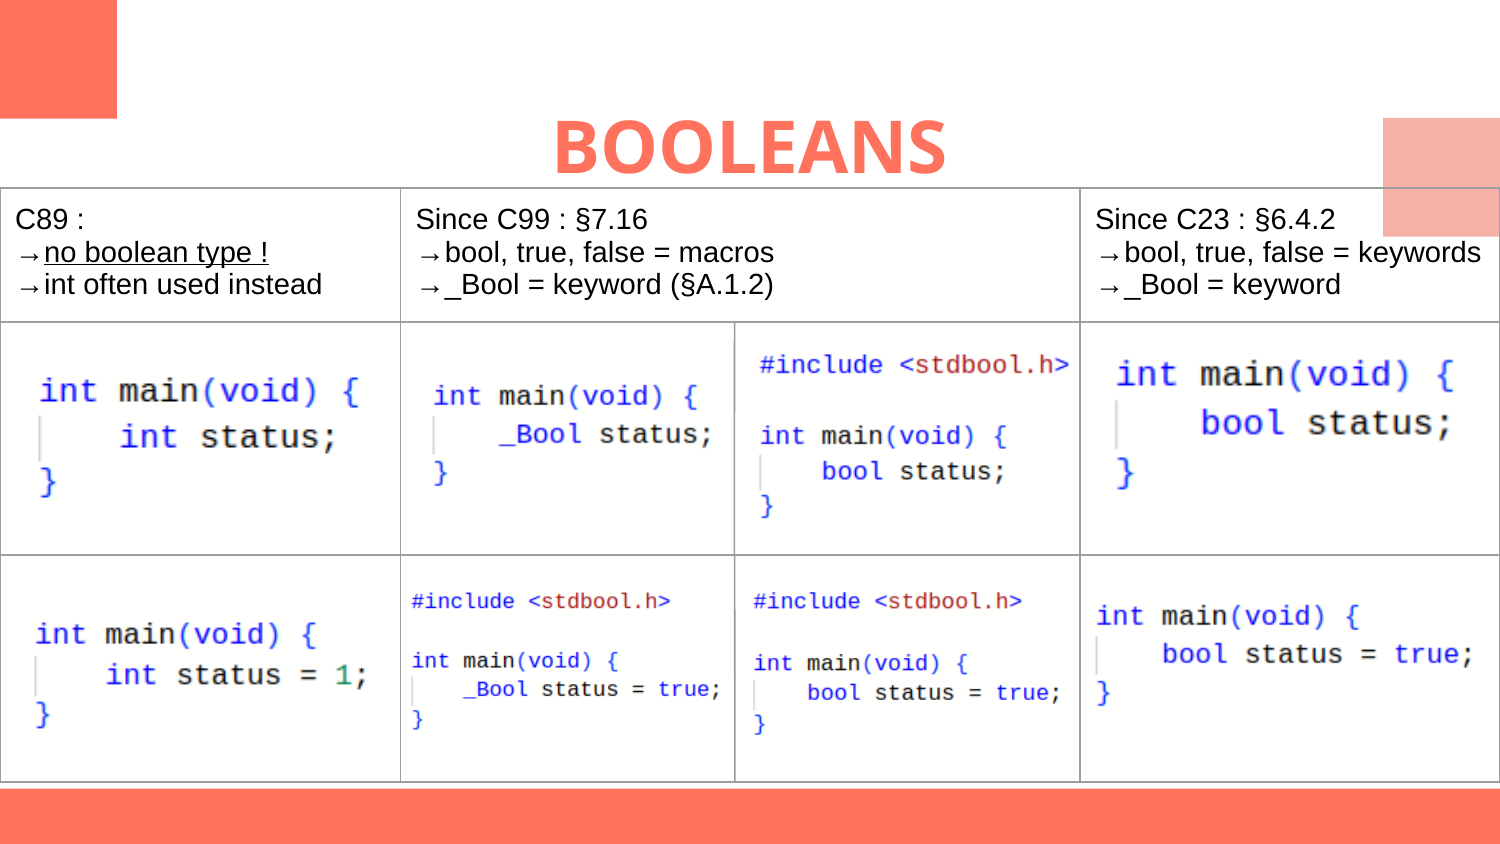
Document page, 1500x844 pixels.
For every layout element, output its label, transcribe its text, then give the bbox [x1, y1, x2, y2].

picture [1103, 350, 1474, 509]
picture [405, 585, 728, 740]
picture [26, 607, 382, 741]
table_cell [401, 323, 733, 554]
picture [1086, 597, 1490, 721]
table_cell [1, 323, 400, 554]
table_header C89 : →no boolean type ! →int often used instead [1, 189, 400, 321]
table_cell [736, 323, 1079, 554]
table_cell [1081, 556, 1499, 781]
picture [752, 347, 1075, 526]
title BOOLEANS [97, 107, 1402, 181]
table_header Since C23 : §6.4.2 →bool, true, false = keywords →_Bool = keyword [1081, 189, 1499, 321]
picture [752, 587, 1075, 739]
picture [423, 377, 713, 501]
picture [29, 360, 384, 512]
table_cell [1081, 323, 1499, 554]
table_cell [736, 556, 1079, 781]
table_cell [1, 556, 400, 781]
table_header Since C99 : §7.16 →bool, true, false = macros →_Bool = keyword (§A.1.2) [401, 189, 1079, 321]
table_cell [401, 556, 734, 781]
